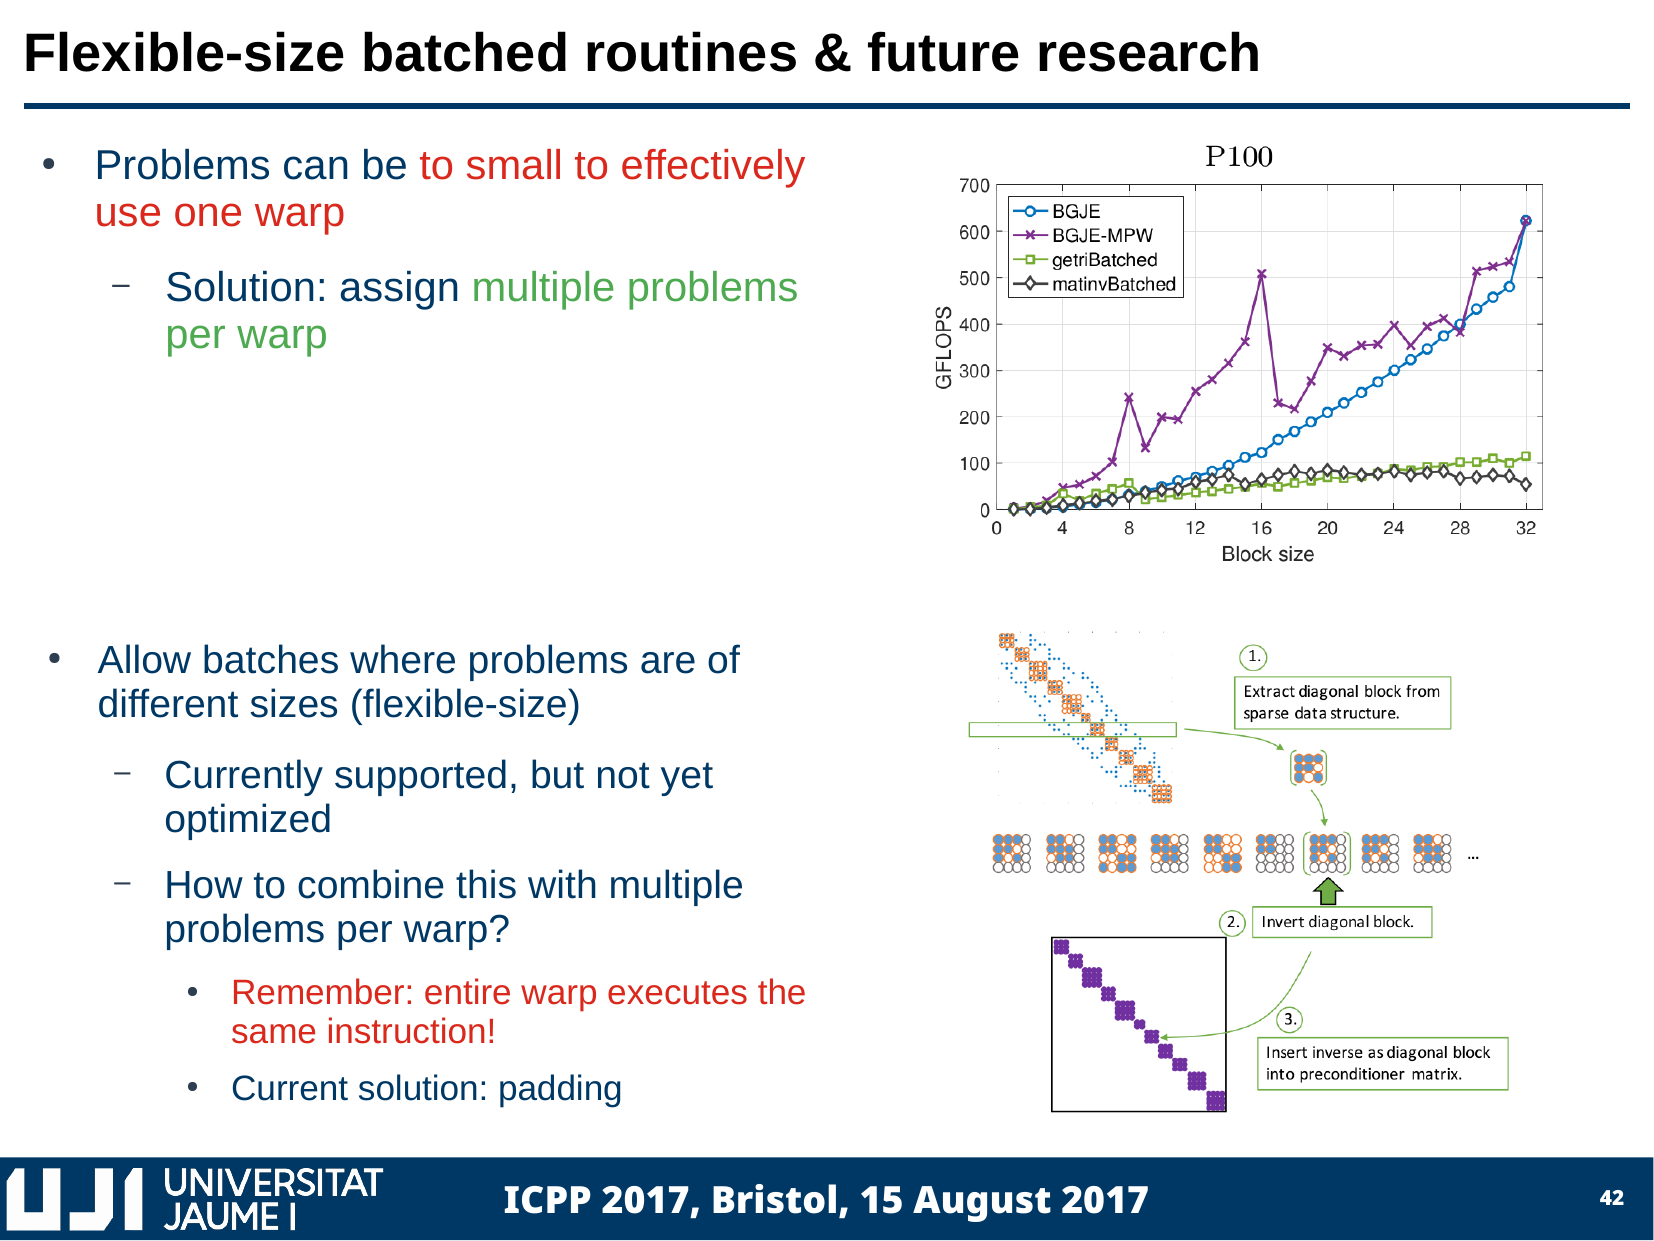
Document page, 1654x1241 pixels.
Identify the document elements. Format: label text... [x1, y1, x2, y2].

list Problems can be to small to effectively use one warp Solution: assign multiple problems per warp [23, 141, 808, 615]
title Flexible-size batched routines & future research [23, 0, 1630, 107]
list Allow batches where problems are of different sizes (flexible-size) Currently supported, but not yet optimized How to combine this with multiple problems per warp? Remember: entire warp executes the same instruction! Current solution: padding [31, 637, 815, 1112]
picture [921, 123, 1583, 579]
picture [0, 1158, 390, 1241]
picture [944, 615, 1536, 1147]
